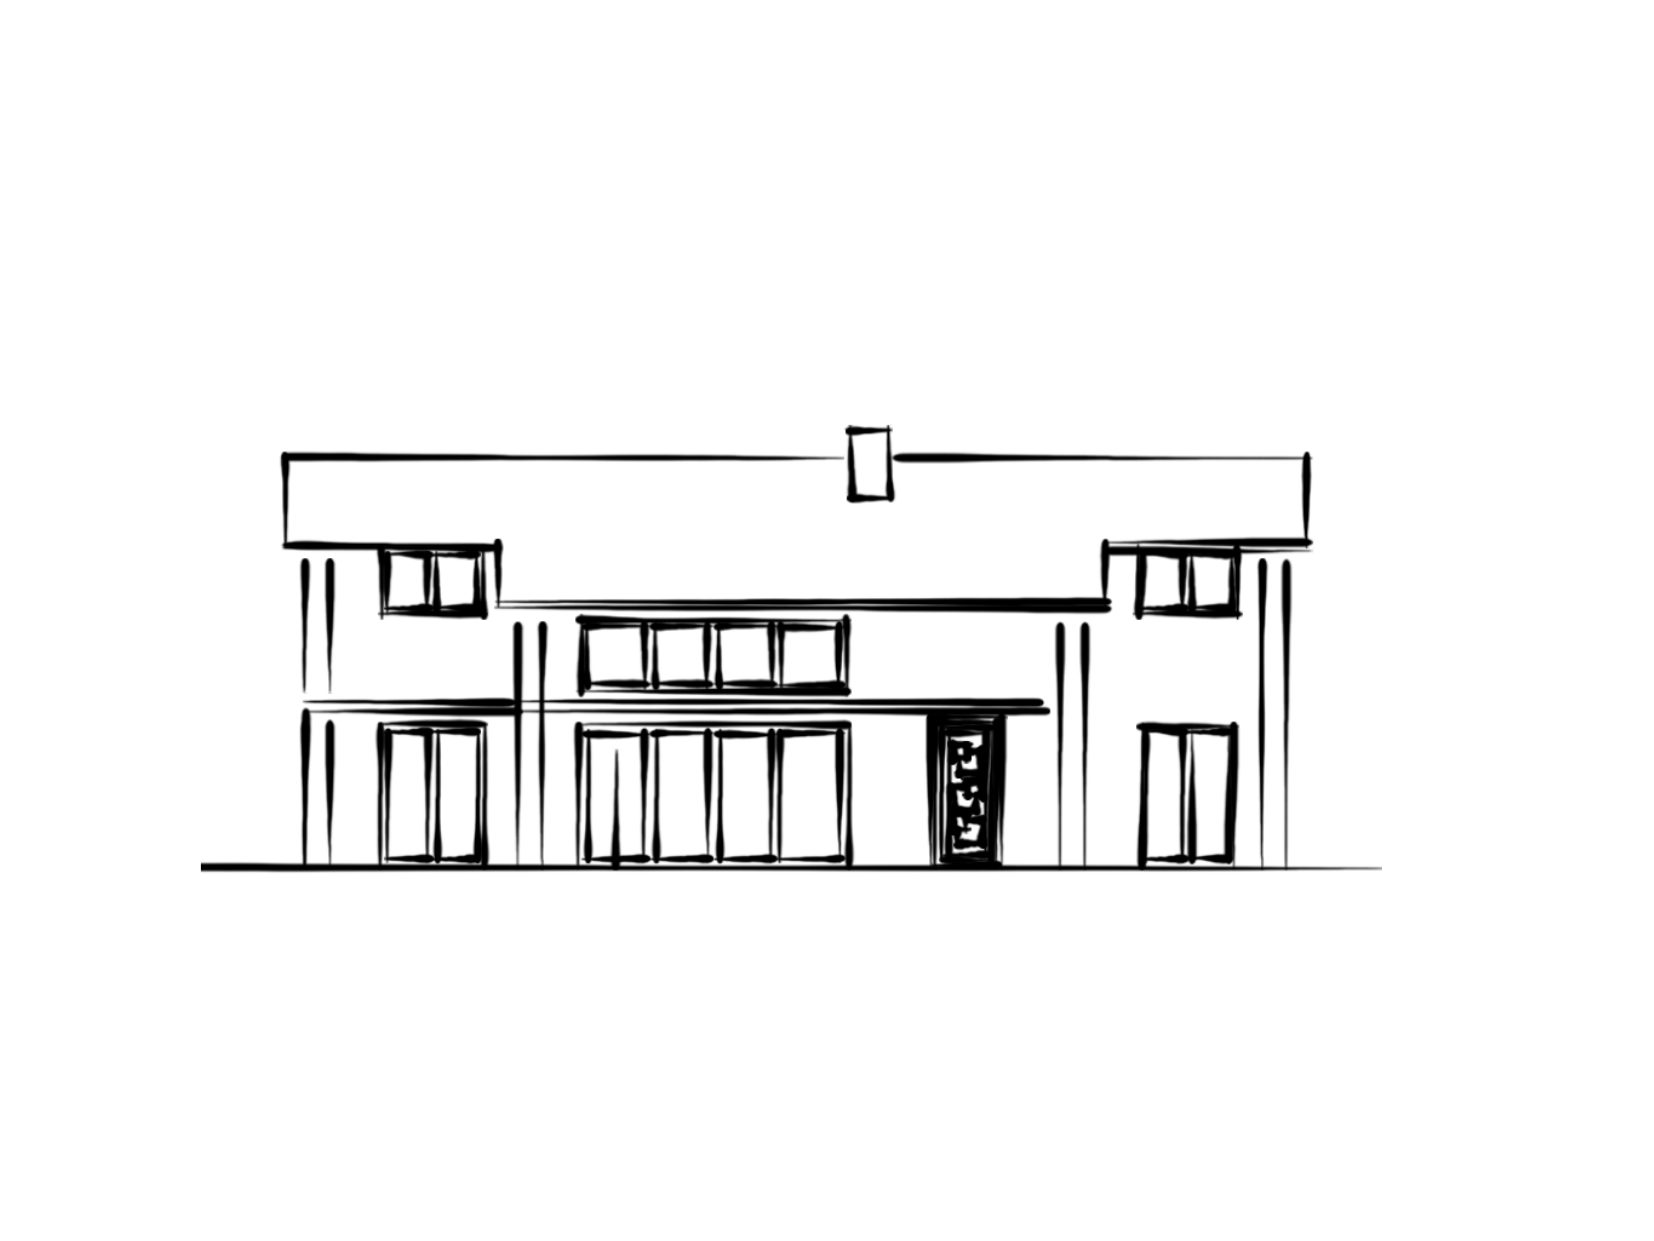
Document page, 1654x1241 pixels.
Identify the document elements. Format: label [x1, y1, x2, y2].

picture [200, 283, 1382, 993]
